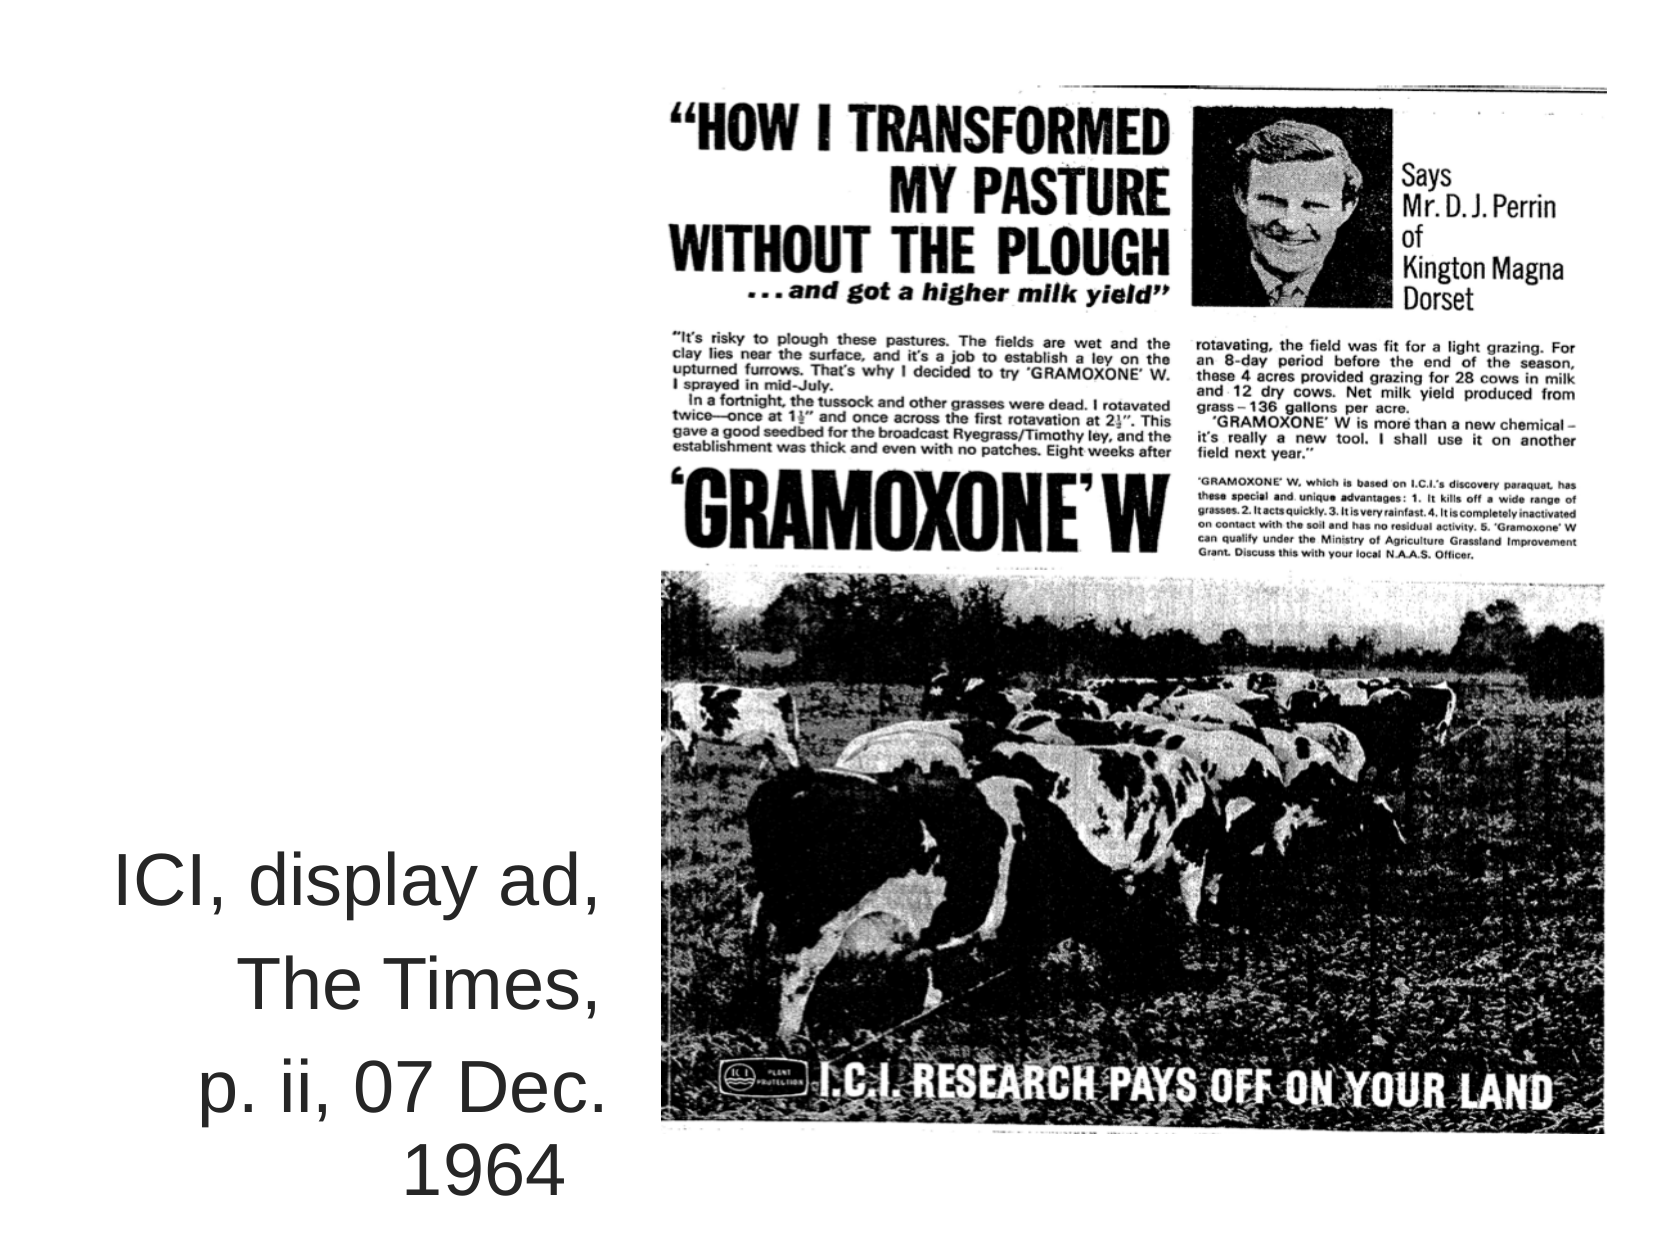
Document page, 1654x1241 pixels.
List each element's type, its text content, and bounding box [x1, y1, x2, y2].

text_box ICI, display ad, The Times, p. ii, 07 Dec. 1964 [59, 831, 638, 1219]
picture [661, 49, 1607, 1134]
